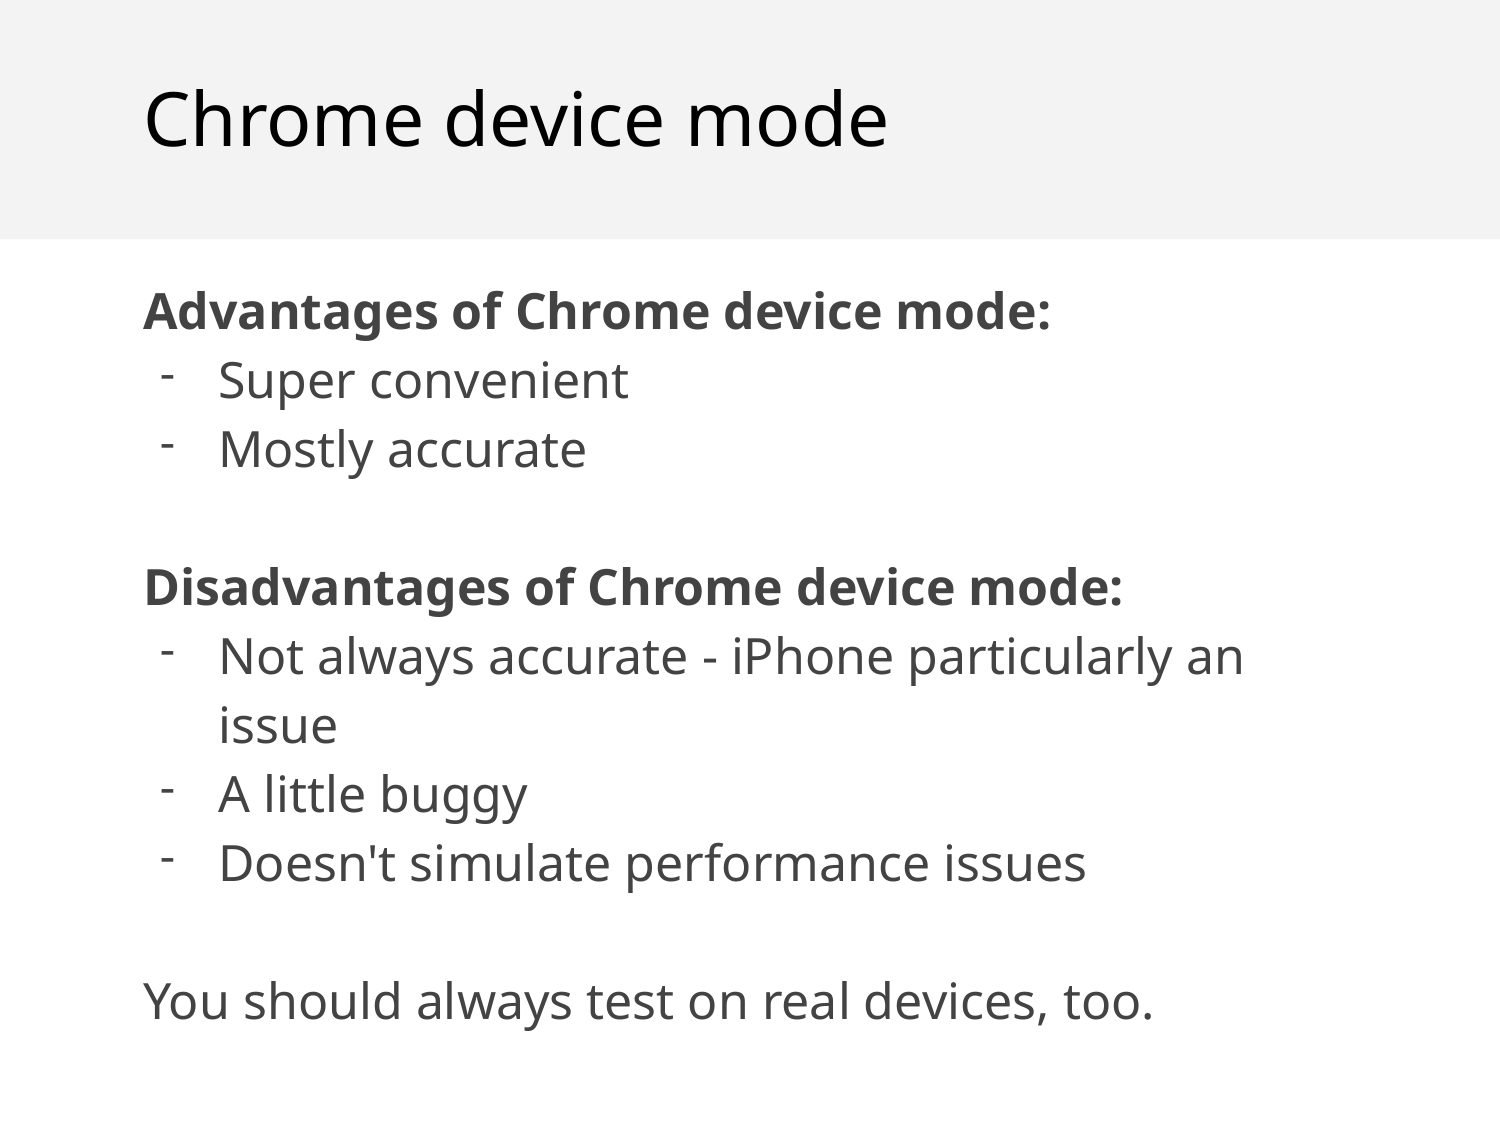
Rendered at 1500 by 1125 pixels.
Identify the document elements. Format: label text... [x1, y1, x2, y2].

list Advantages of Chrome device mode: Super convenient Mostly accurate Disadvantages of Chrome device mode: Not always accurate - iPhone particularly an issue A little buggy Doesn't simulate performance issues You should always test on real devices, too. [128, 255, 1372, 1004]
title Chrome device mode [128, 56, 1372, 183]
